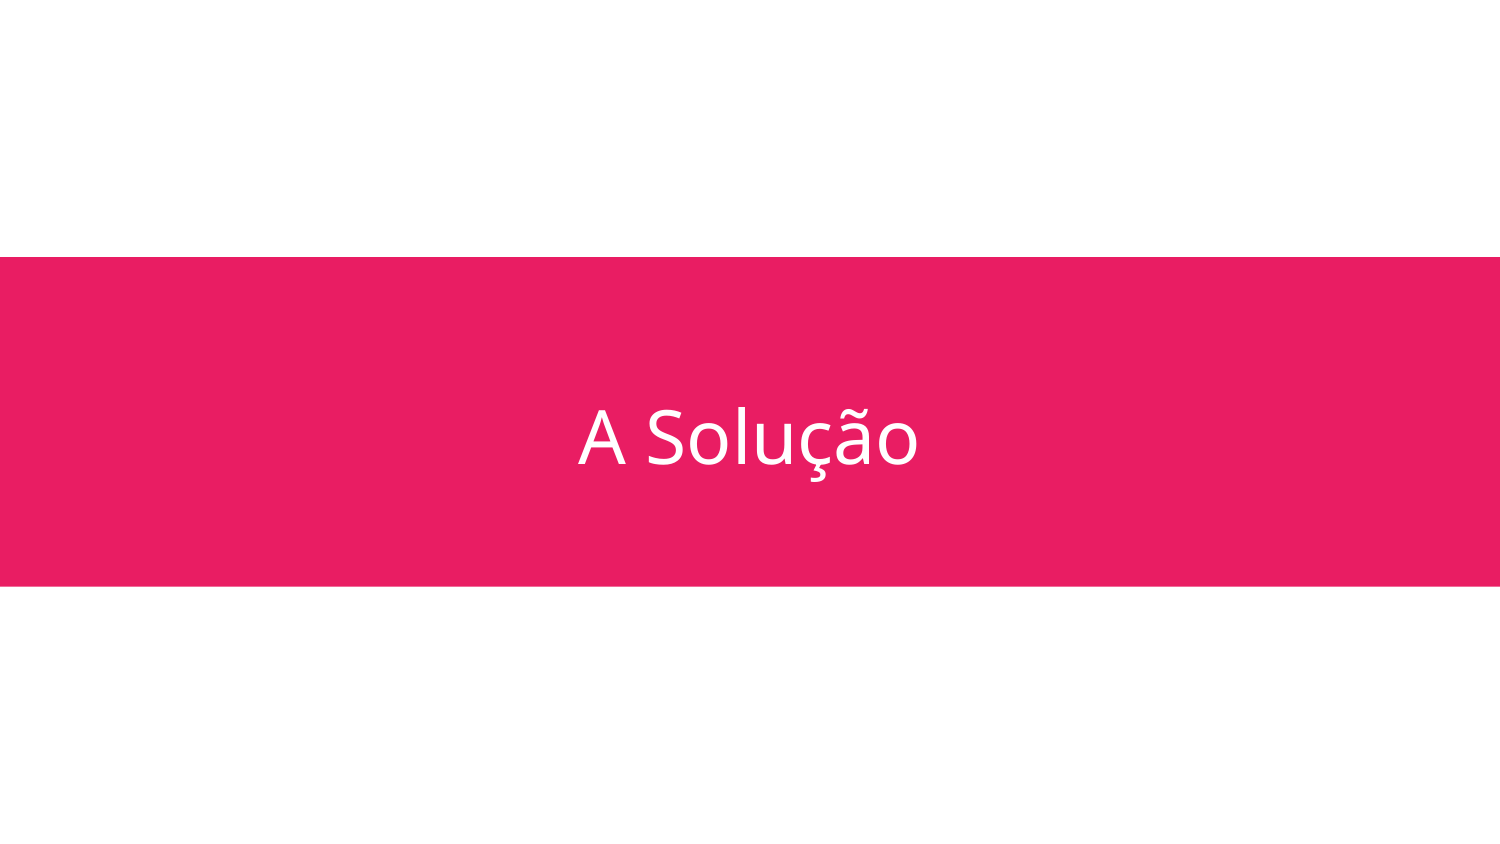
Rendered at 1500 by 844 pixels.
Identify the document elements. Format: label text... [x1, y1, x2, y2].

title A Solução [70, 309, 1430, 559]
